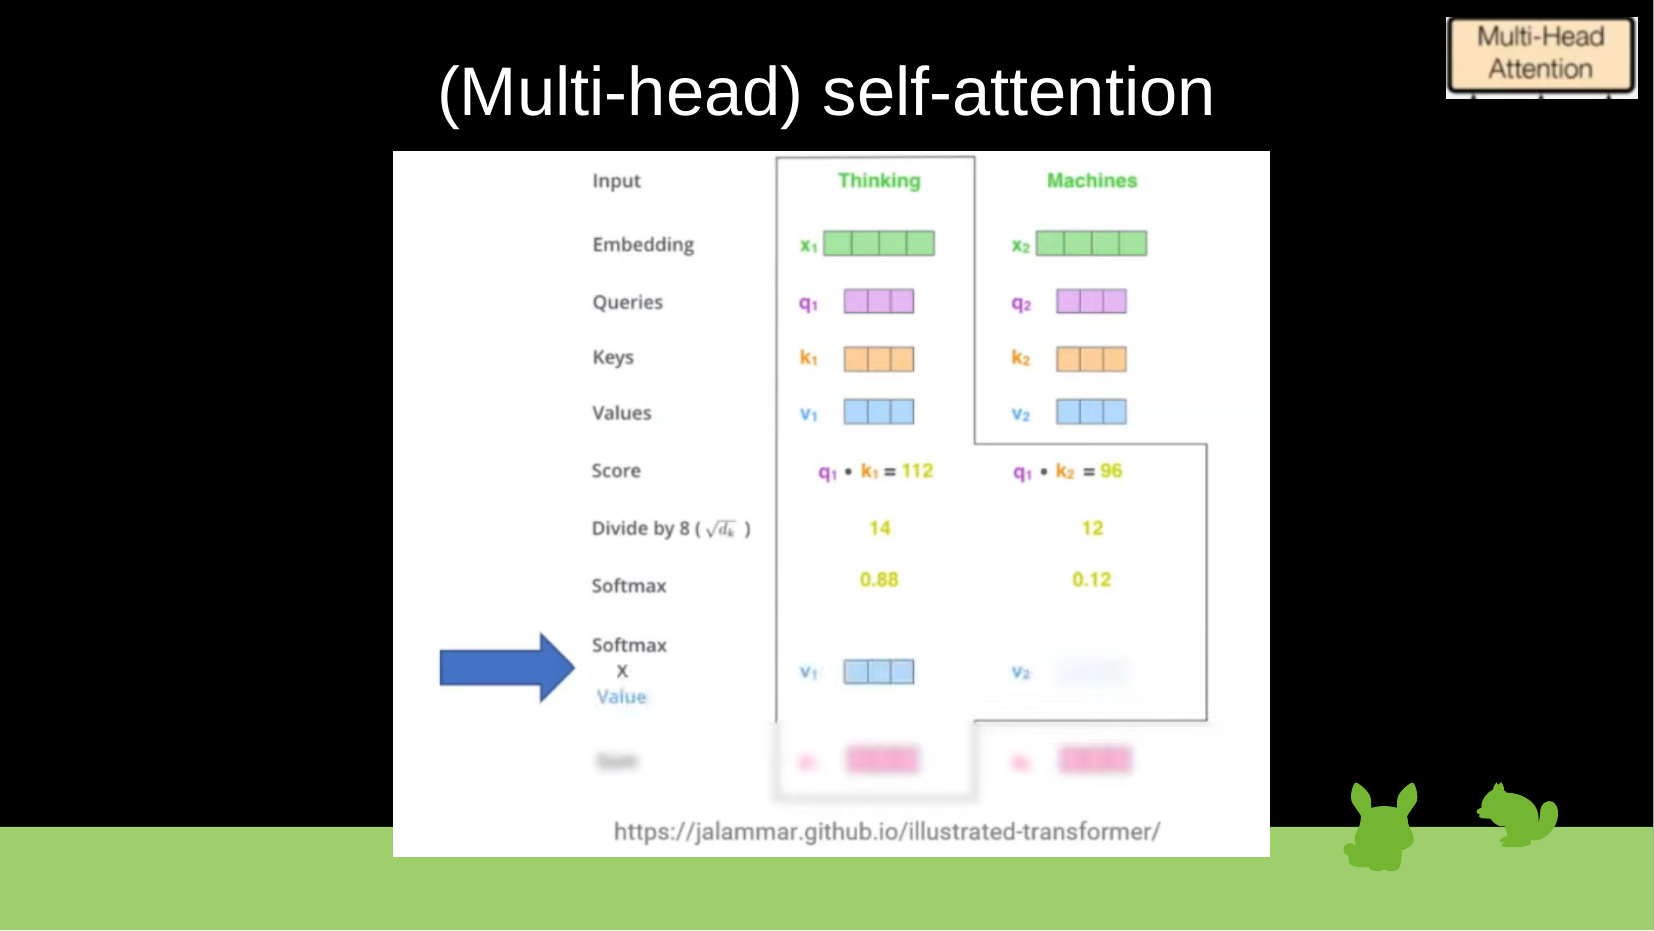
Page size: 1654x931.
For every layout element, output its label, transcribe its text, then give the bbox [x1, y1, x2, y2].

picture [1446, 17, 1638, 99]
title (Multi-head) self-attention [88, 17, 1565, 166]
picture [393, 151, 1270, 857]
